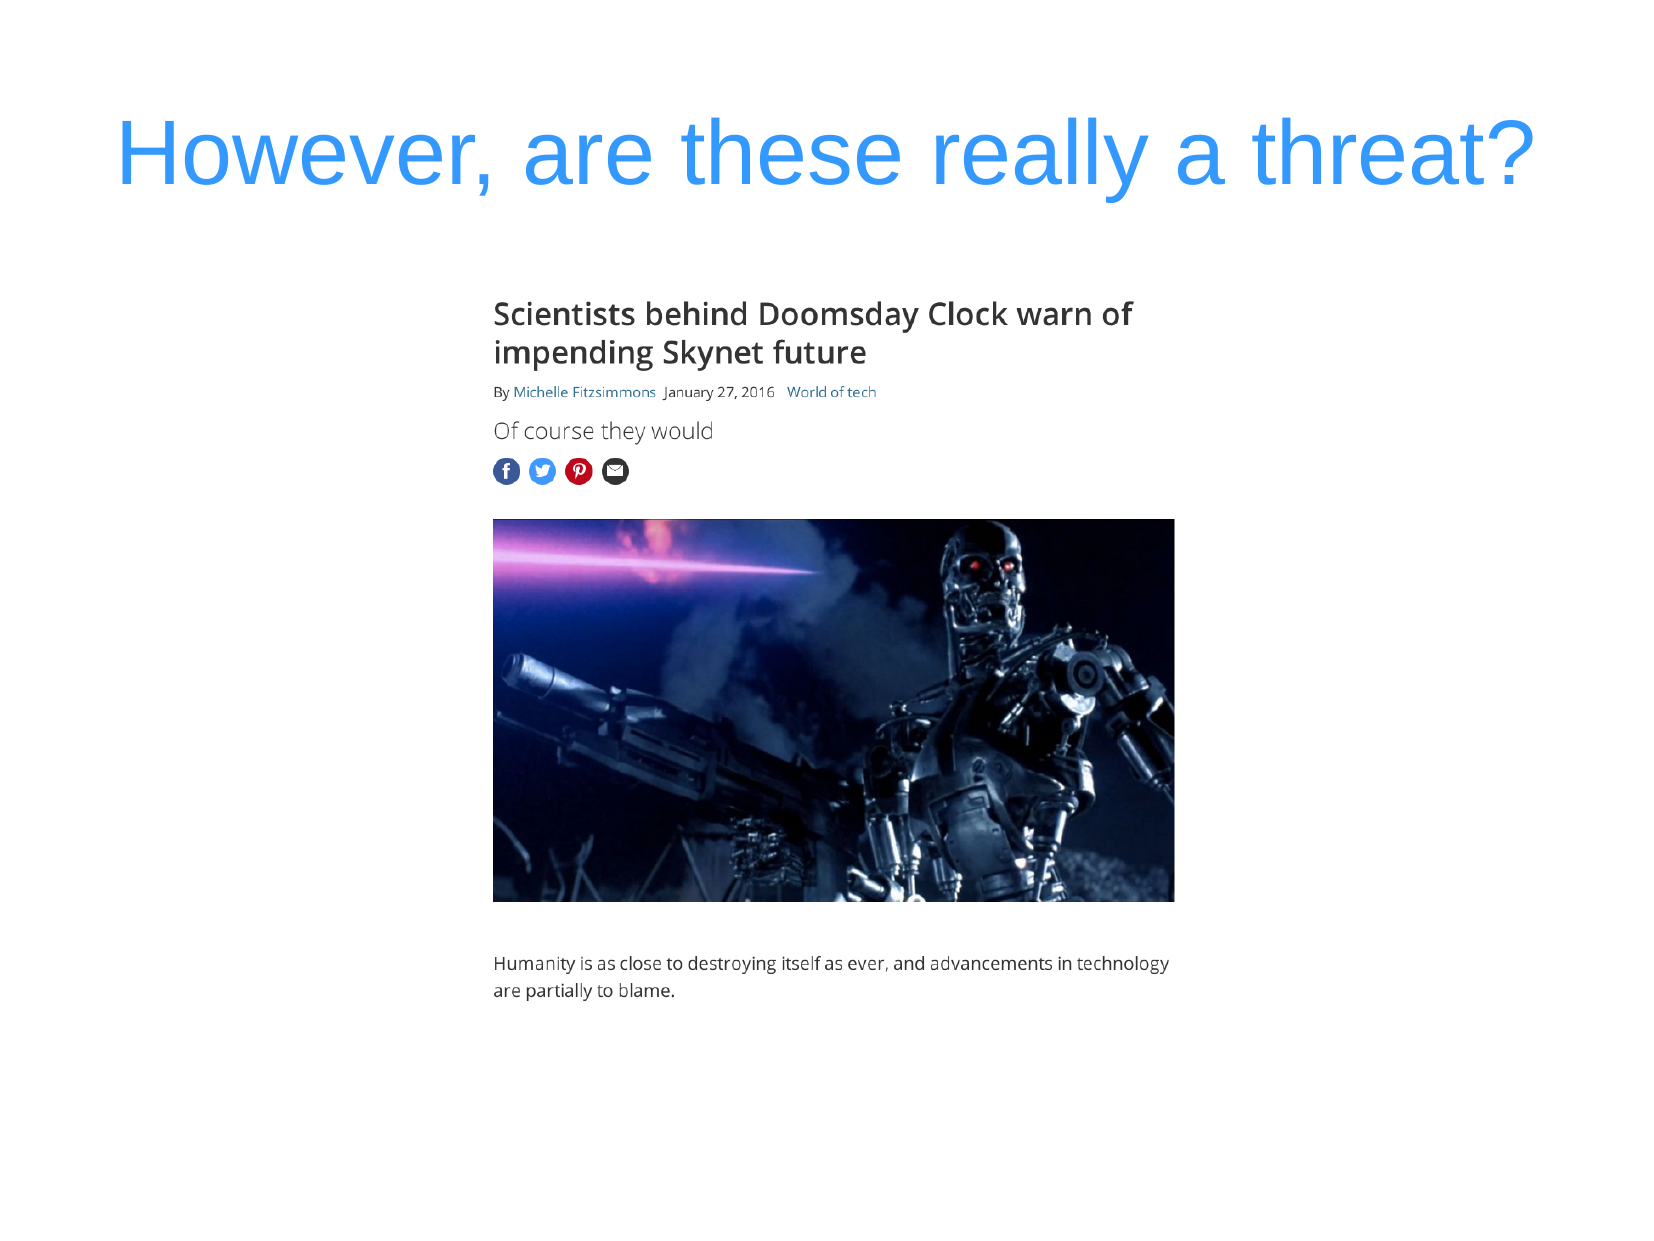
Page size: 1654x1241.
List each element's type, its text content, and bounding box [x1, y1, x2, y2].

picture [457, 290, 1197, 1010]
title However, are these really a threat? [82, 49, 1571, 257]
